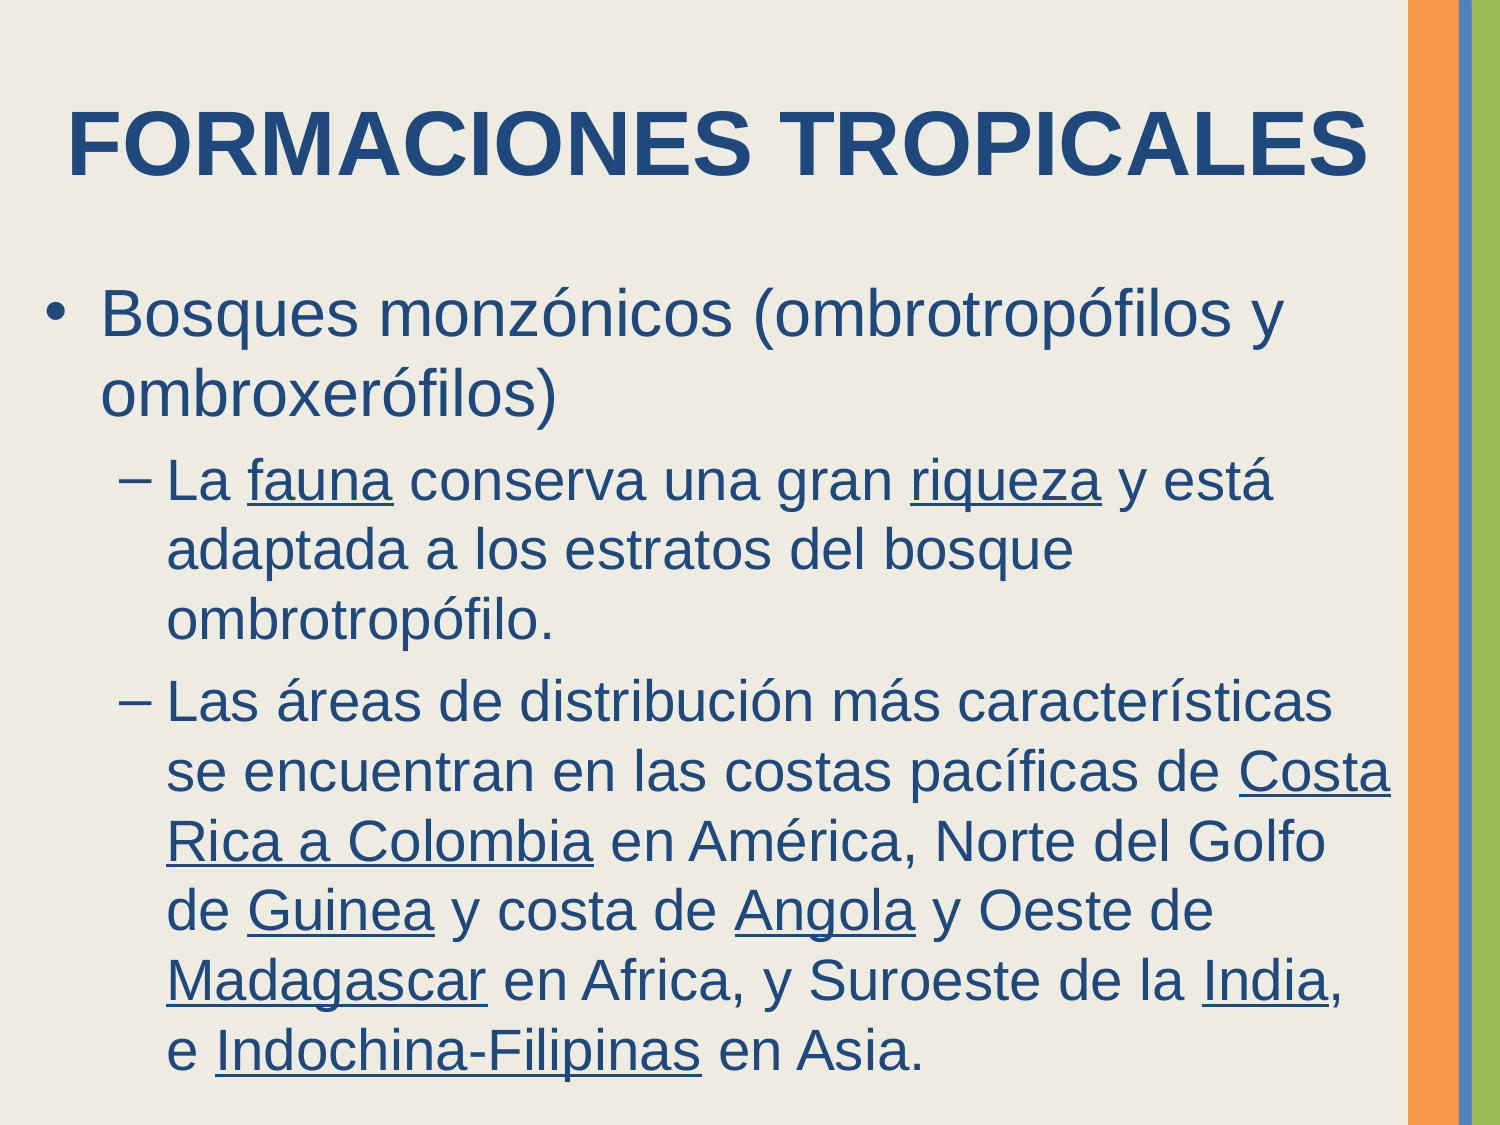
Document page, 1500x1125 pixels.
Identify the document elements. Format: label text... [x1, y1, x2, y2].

title Formaciones tropicales [29, 45, 1408, 233]
list Bosques monzónicos (ombrotropófilos y ombroxerófilos) La fauna conserva una gran riqueza y está adaptada a los estratos del bosque ombrotropófilo. Las áreas de distribución más características se encuentran en las costas pacíficas de Costa Rica a Colombia en América, Norte del Golfo de Guinea y costa de Angola y Oeste de Madagascar en Africa, y Suroeste de la India, e Indochina-Filipinas en Asia. [29, 262, 1408, 1125]
